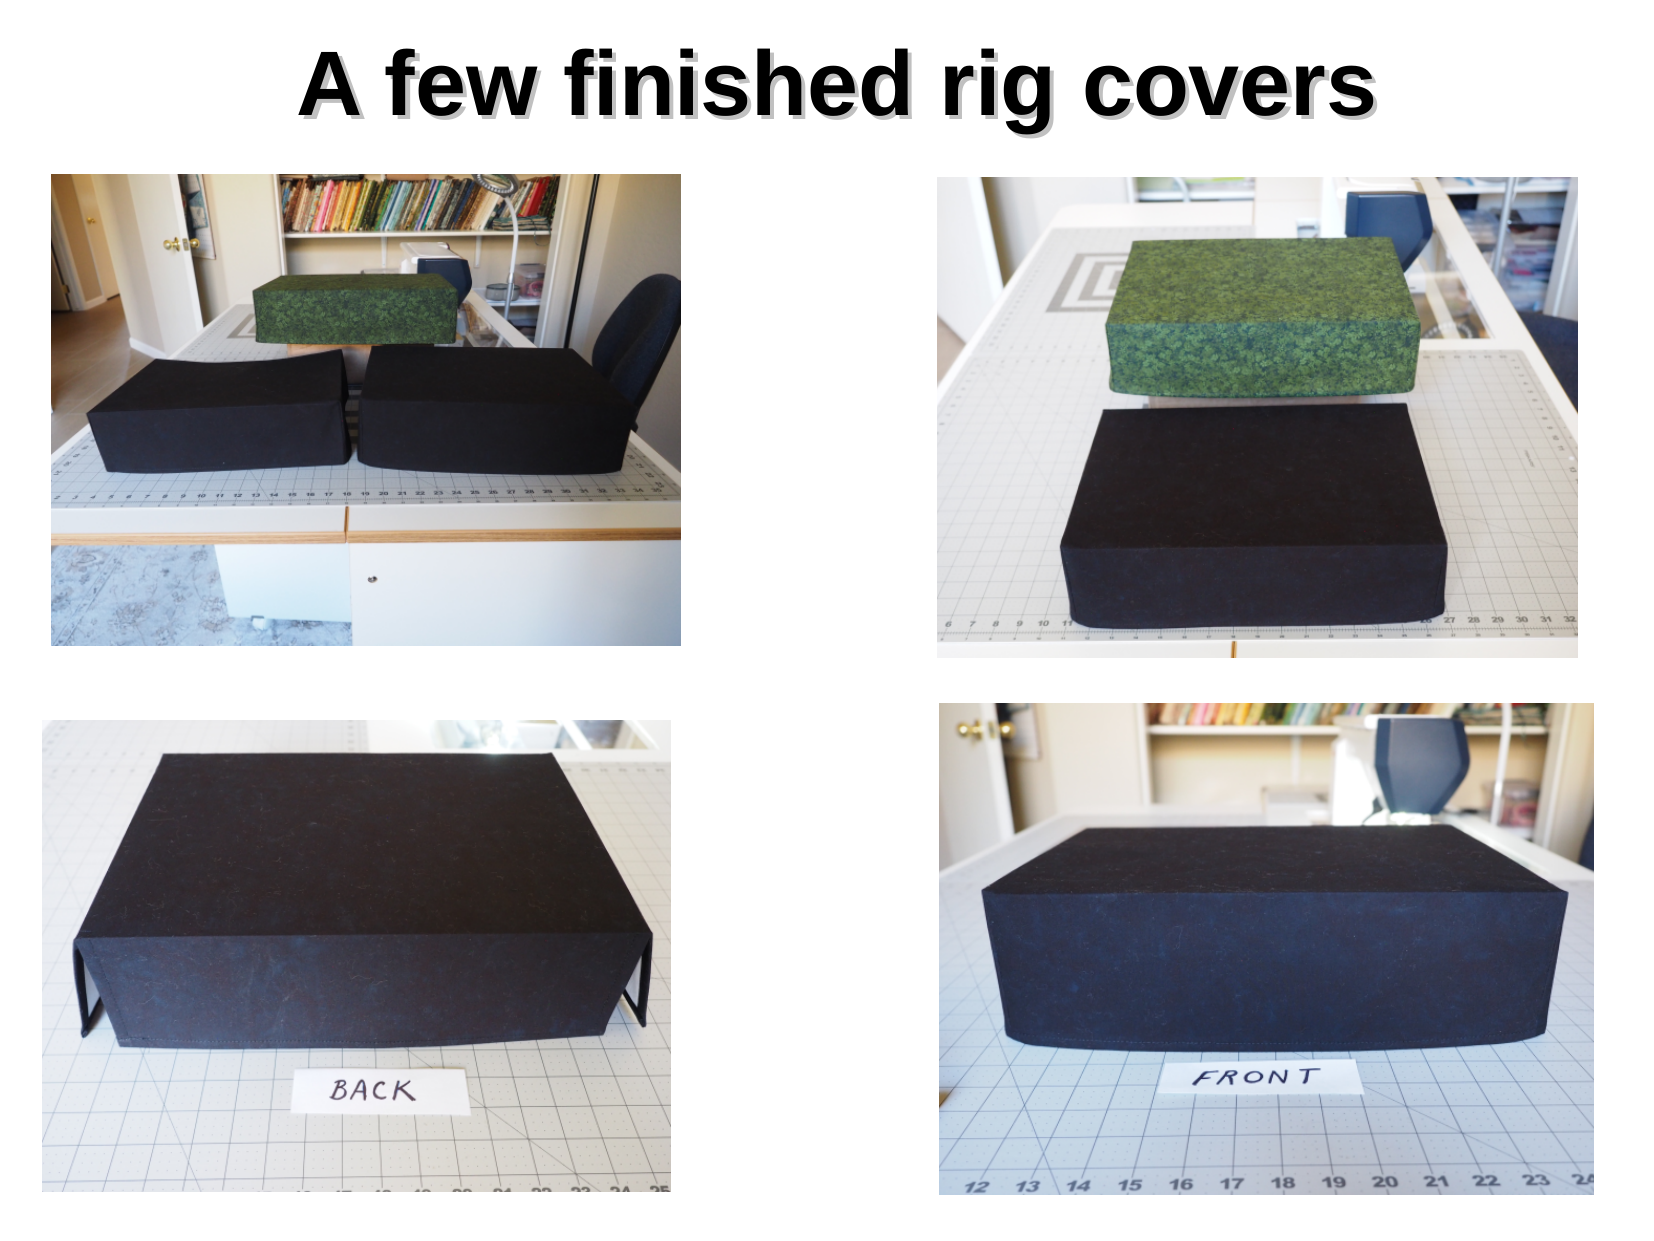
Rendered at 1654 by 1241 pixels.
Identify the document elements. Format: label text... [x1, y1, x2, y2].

picture [51, 174, 681, 646]
picture [937, 177, 1578, 658]
title A few finished rig covers [93, 32, 1582, 135]
picture [42, 720, 671, 1192]
picture [939, 703, 1594, 1195]
